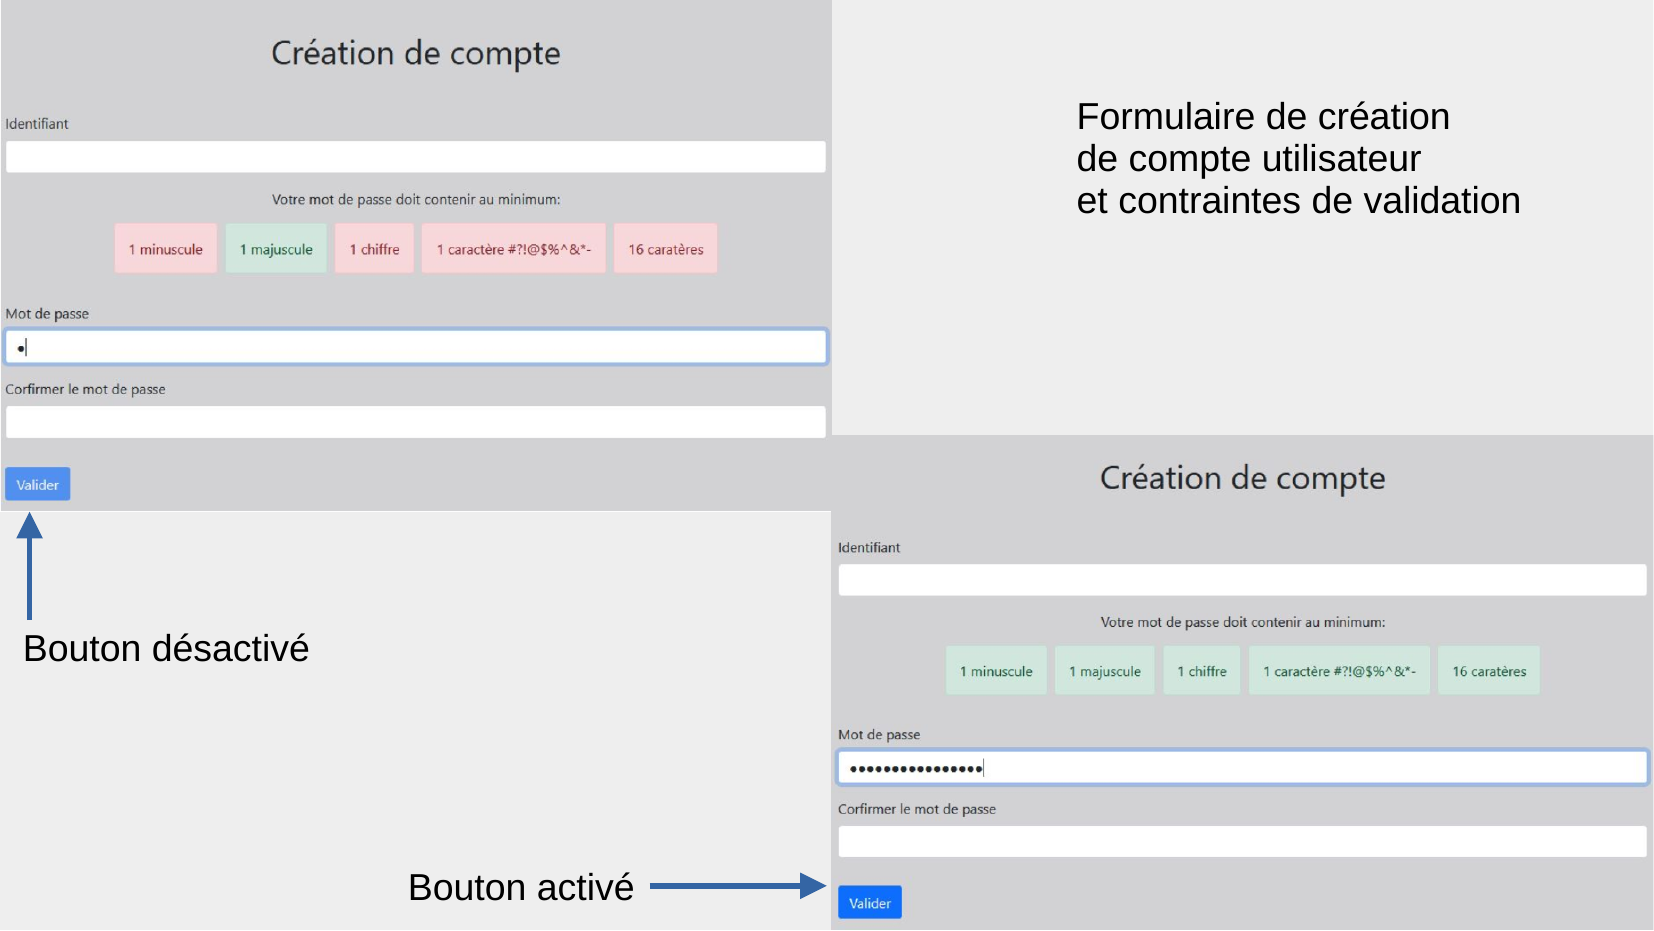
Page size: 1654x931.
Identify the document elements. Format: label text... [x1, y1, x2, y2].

text_box Bouton activé [393, 858, 650, 916]
text_box Bouton désactivé [8, 620, 325, 677]
text_box Formulaire de création de compte utilisateur et contraintes de validation [1061, 88, 1537, 230]
picture [0, 0, 1654, 931]
